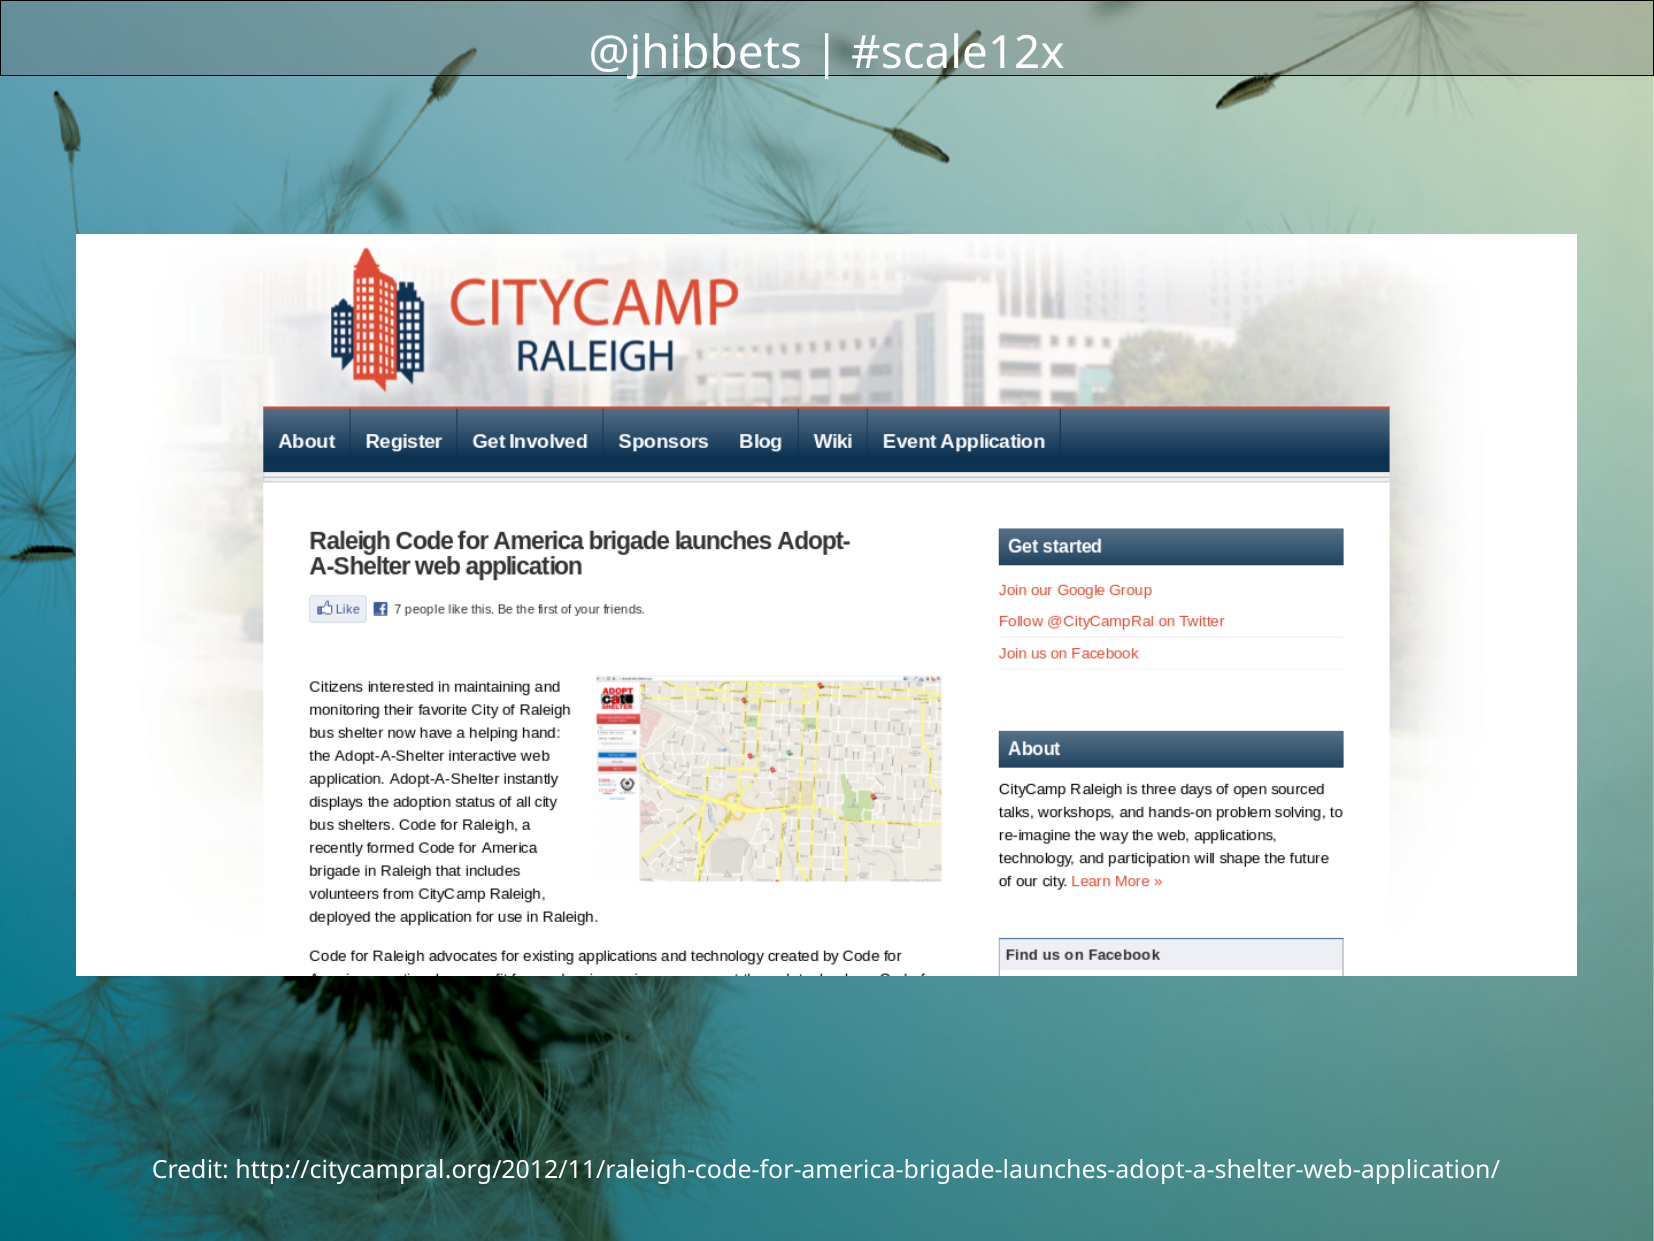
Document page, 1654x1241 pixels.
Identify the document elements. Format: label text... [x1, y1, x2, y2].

picture [0, 76, 1654, 1241]
text_box Credit: http://citycampral.org/2012/11/raleigh-code-for-america-brigade-launches-adopt-a-shelter-web-application/ [137, 1144, 1525, 1188]
